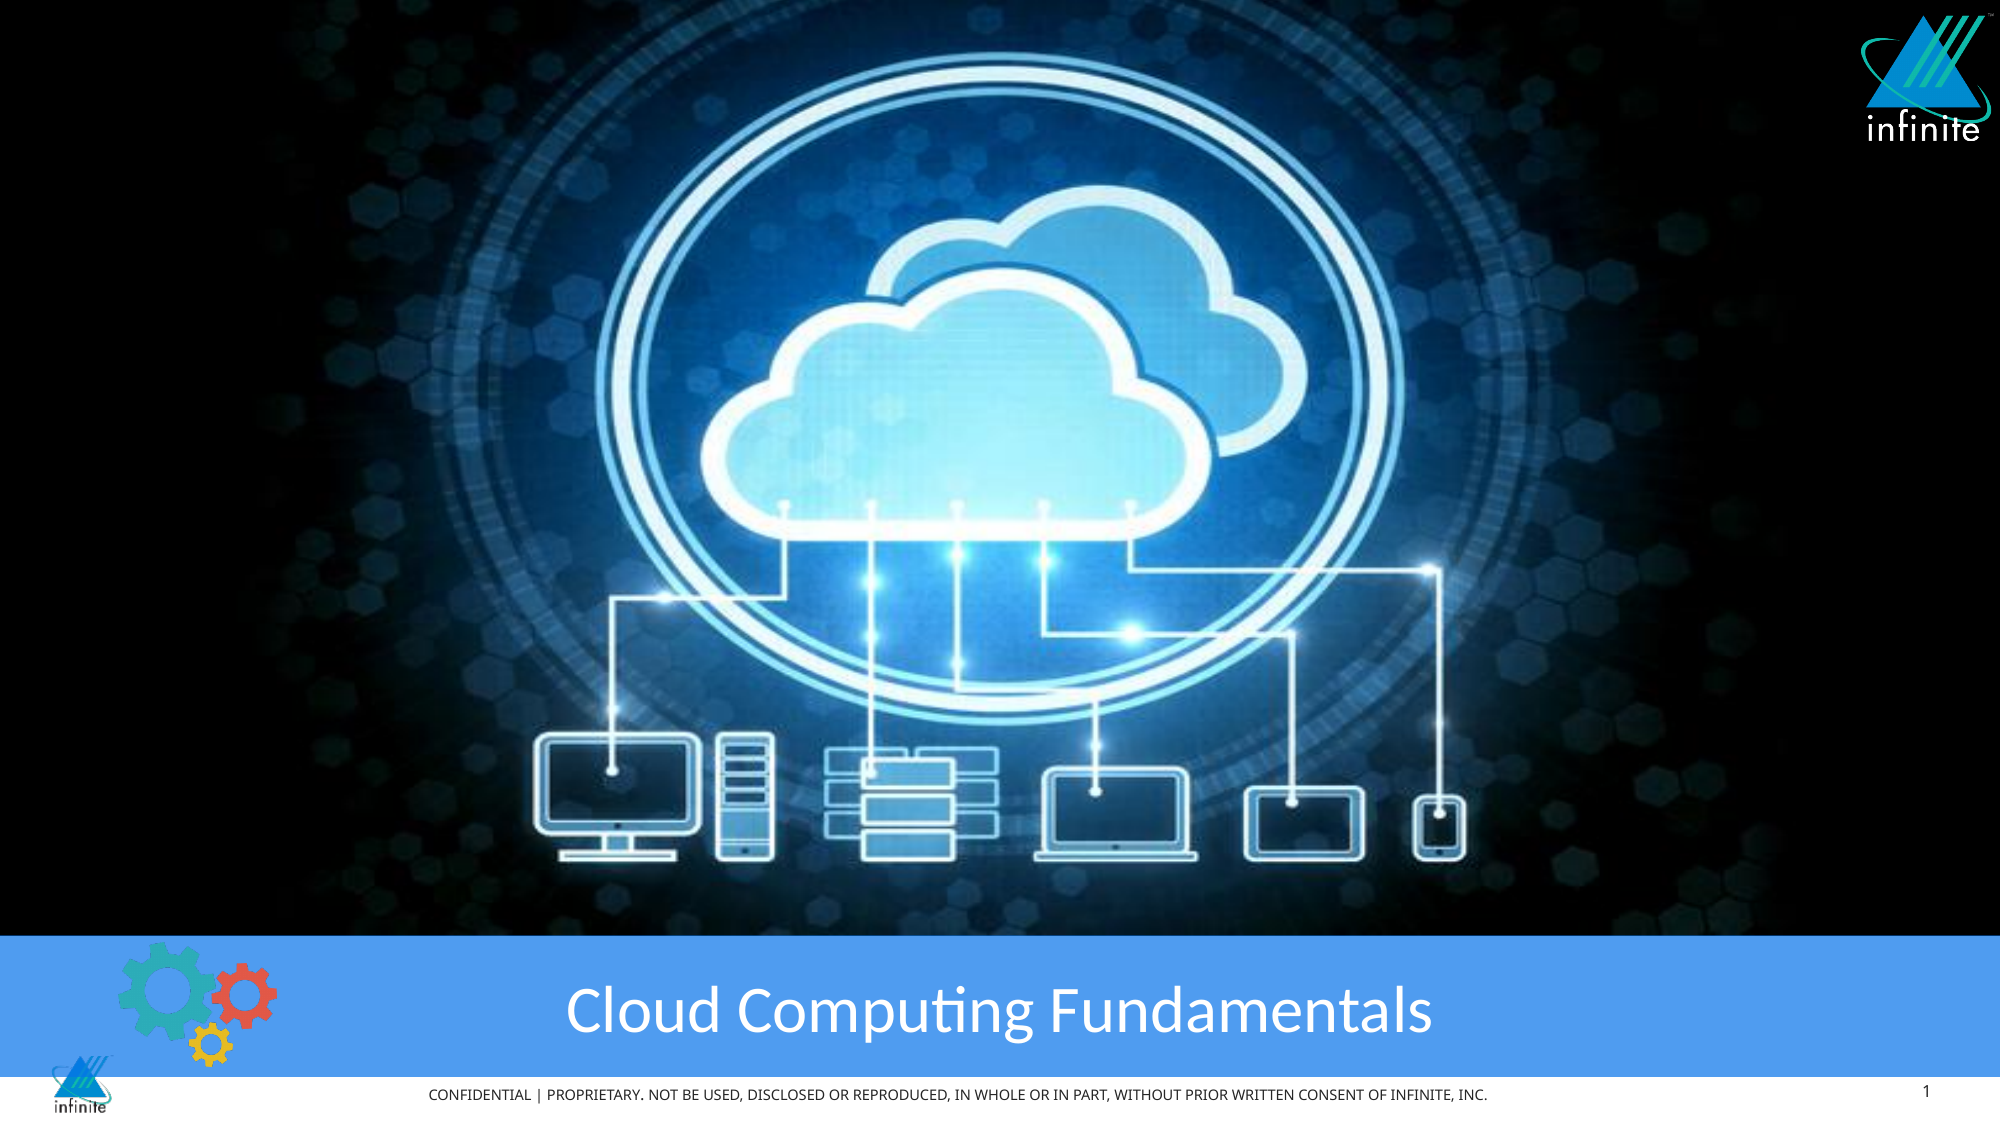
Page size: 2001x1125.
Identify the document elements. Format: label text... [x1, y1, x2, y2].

picture [45, 1077, 120, 1113]
text_box Cloud Computing Fundamentals [0, 935, 2000, 1077]
picture [0, 0, 2000, 935]
picture [118, 942, 277, 1067]
